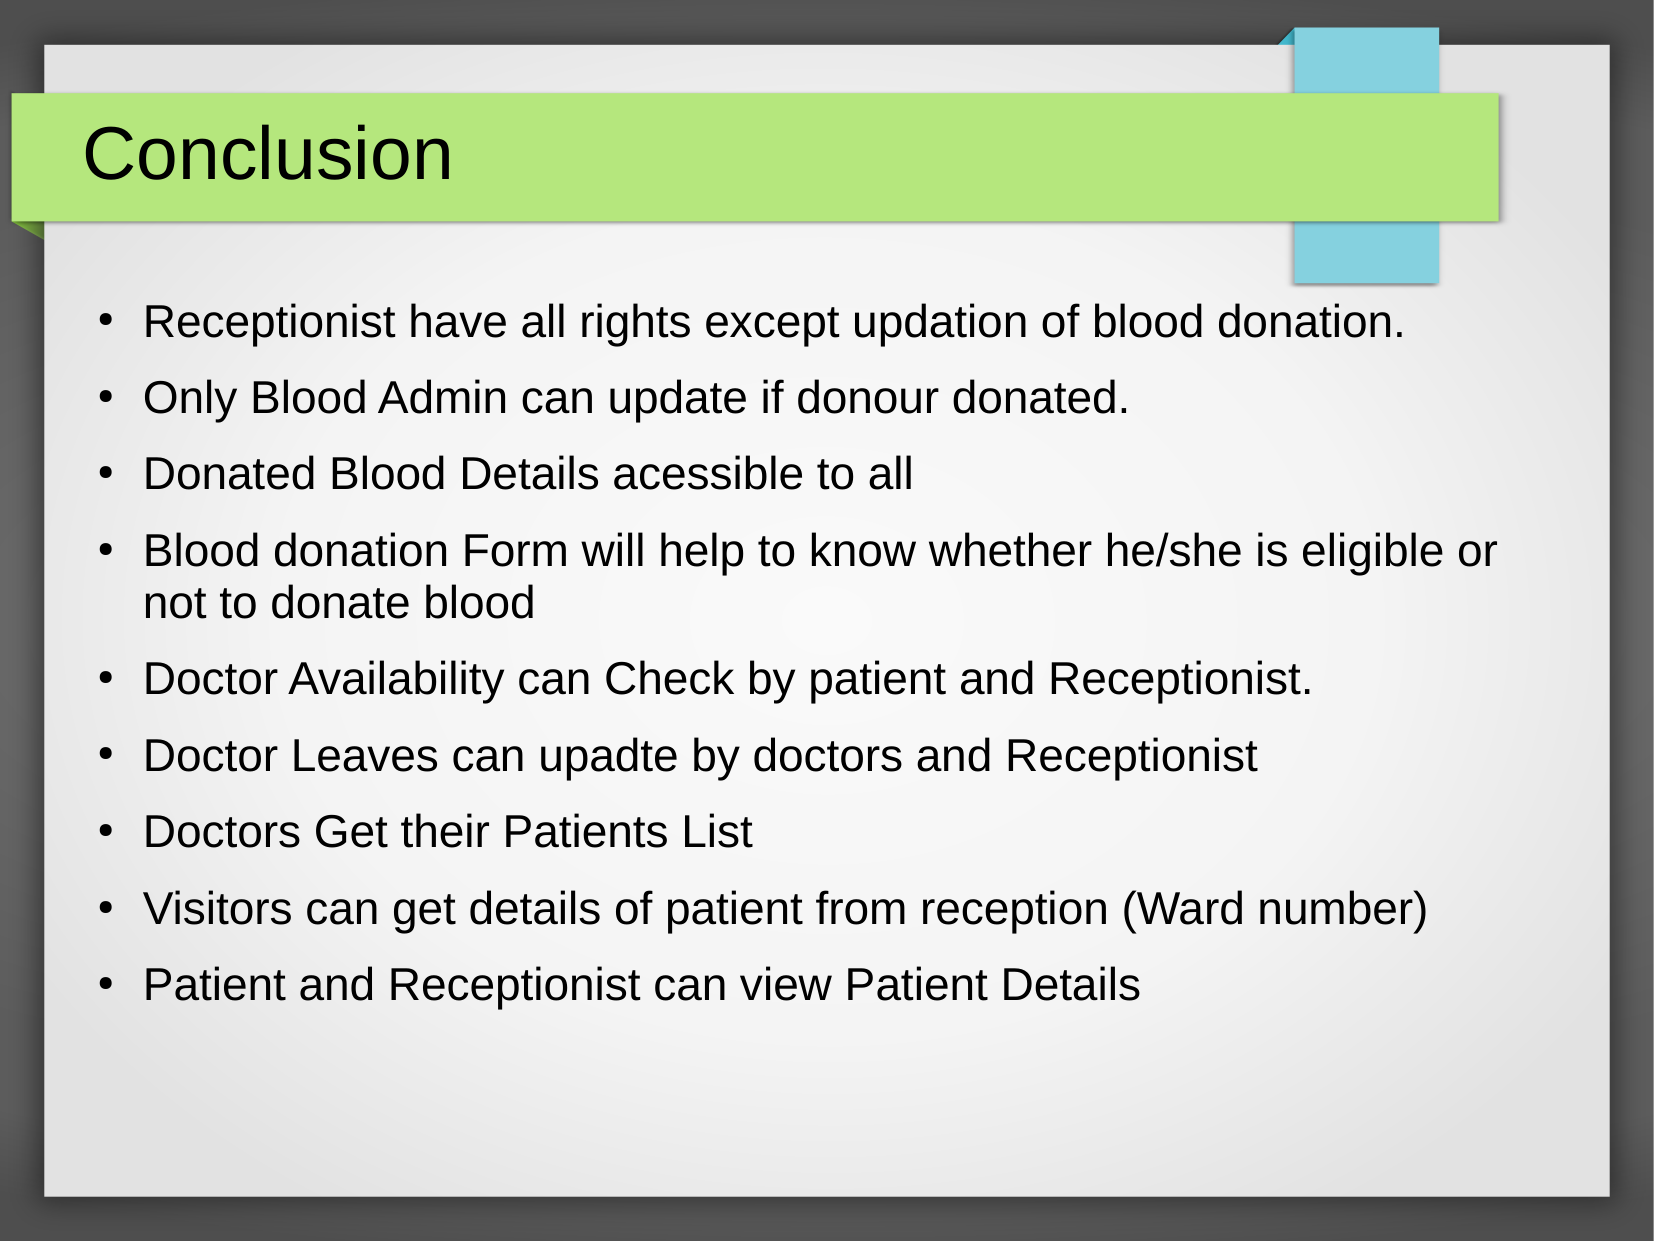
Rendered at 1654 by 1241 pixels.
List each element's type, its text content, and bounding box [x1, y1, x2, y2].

list Receptionist have all rights except updation of blood donation. Only Blood Admin can update if donour donated. Donated Blood Details acessible to all Blood donation Form will help to know whether he/she is eligible or not to donate blood Doctor Availability can Check by patient and Receptionist. Doctor Leaves can upadte by doctors and Receptionist Doctors Get their Patients List Visitors can get details of patient from reception (Ward number) Patient and Receptionist can view Patient Details [82, 295, 1571, 1015]
picture [0, 0, 1654, 1241]
title Conclusion [82, 94, 1264, 213]
